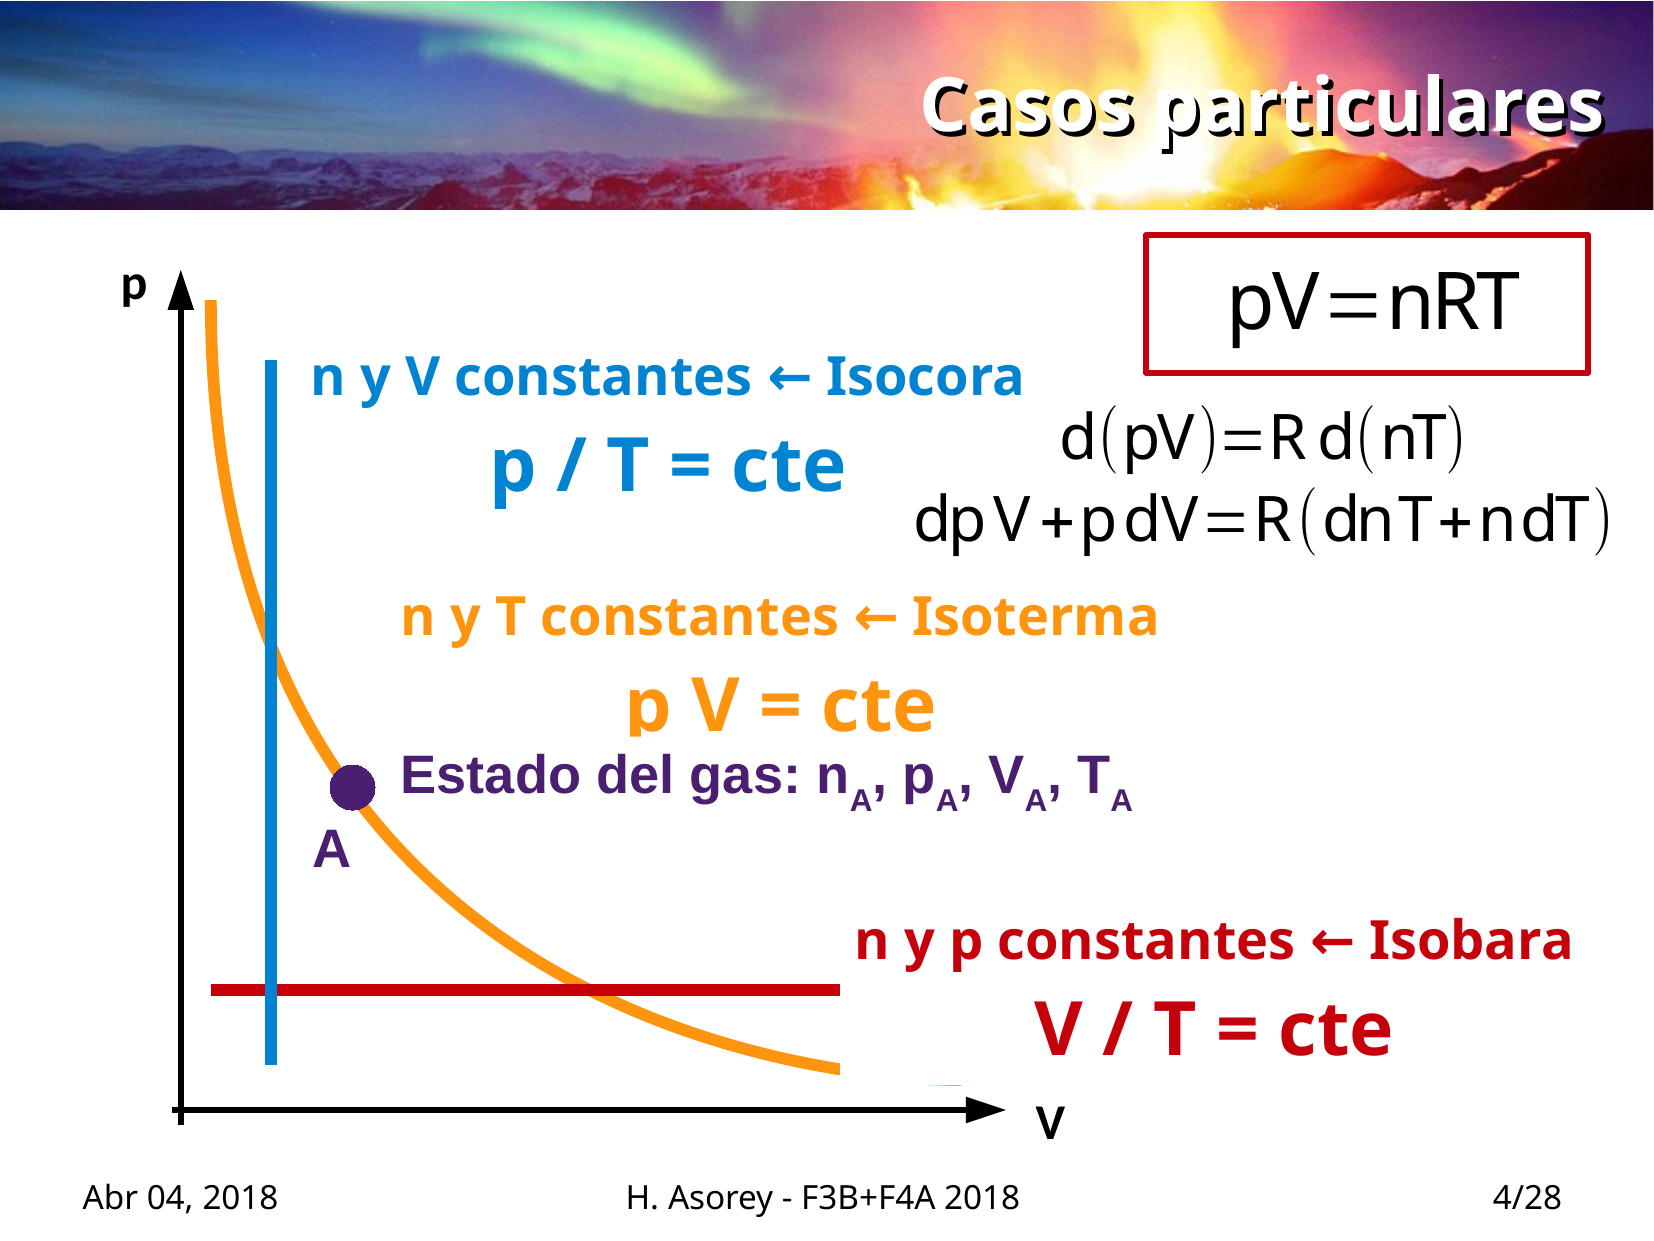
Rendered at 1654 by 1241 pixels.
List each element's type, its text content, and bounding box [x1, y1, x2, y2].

text_box Estado del gas: nA, pA, VA, TA [385, 736, 1151, 826]
text_box p [105, 255, 163, 331]
chart [1220, 252, 1527, 350]
title Casos particulares [45, 15, 1606, 191]
text_box [330, 765, 376, 811]
picture [0, 1, 1654, 210]
chart [906, 399, 1620, 560]
text_box n y p constantes ← Isobara V / T = cte [840, 893, 1578, 1067]
text_box n y T constantes ← Isoterma p V = cte [386, 570, 1156, 743]
text_box V [1020, 1095, 1081, 1171]
text_box A [289, 811, 376, 901]
text_box n y V constantes ← Isocora p / T = cte [296, 330, 1036, 503]
